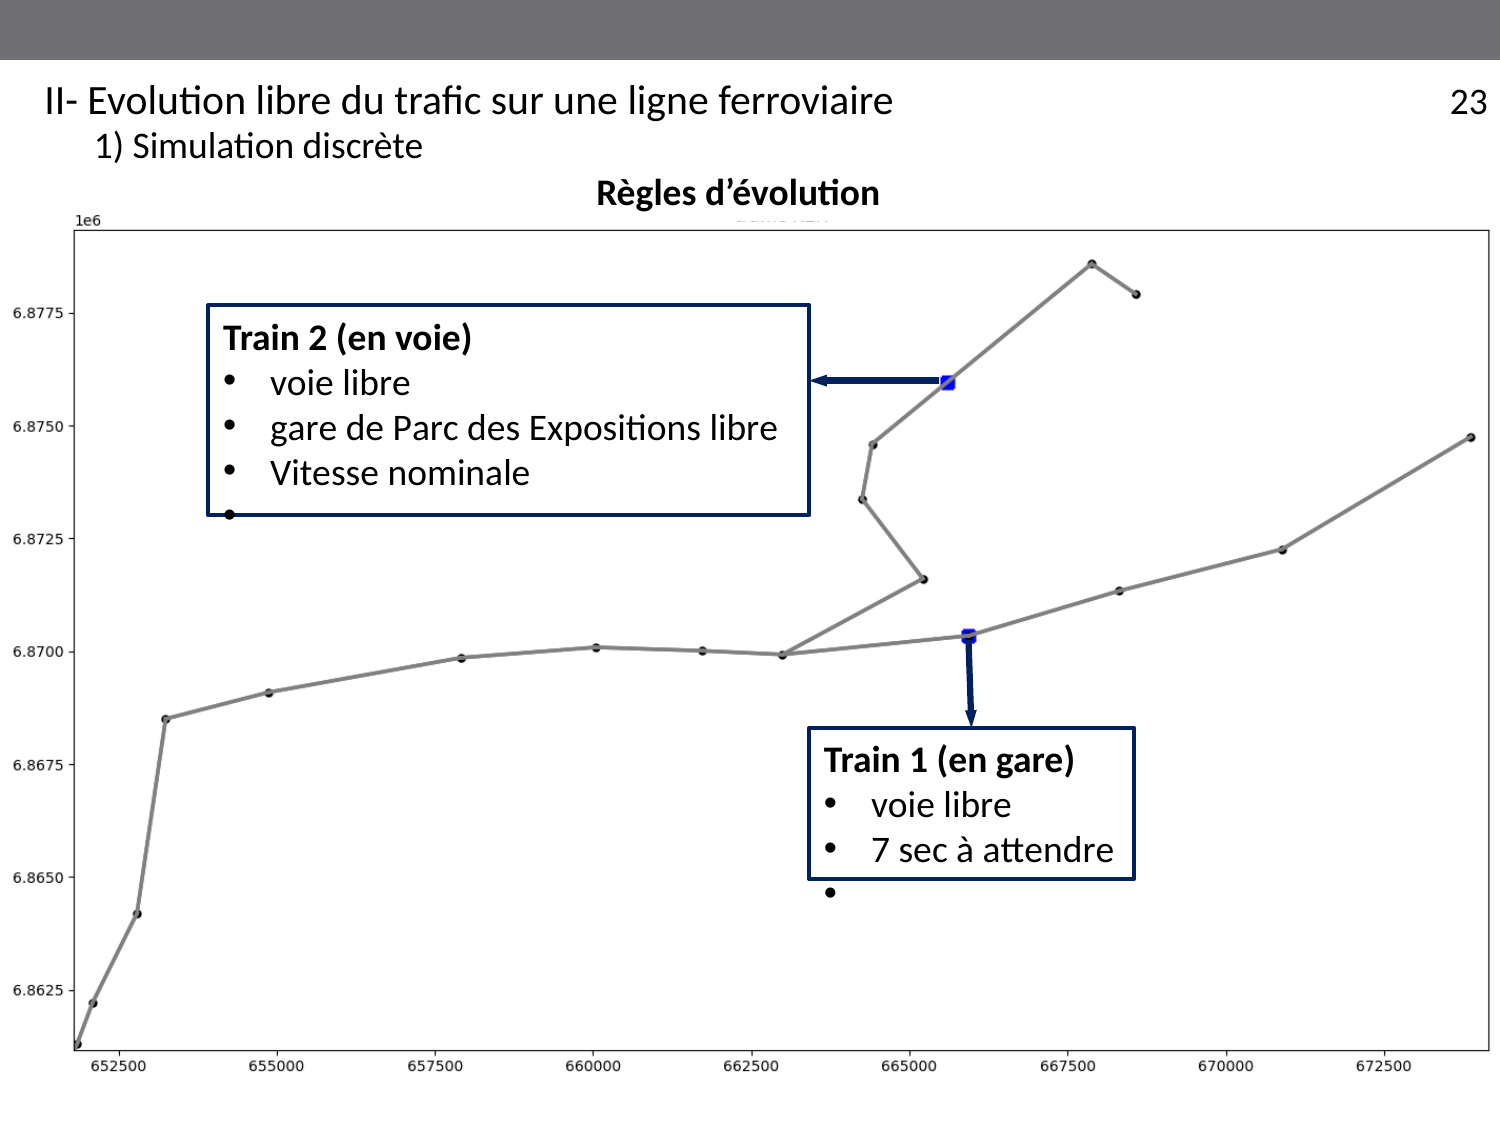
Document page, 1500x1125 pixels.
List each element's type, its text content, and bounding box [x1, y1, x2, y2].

picture [0, 192, 1500, 1088]
text_box Train 2 (en voie) voie libre gare de Parc des Expositions libre Vitesse nominale [208, 305, 809, 515]
text_box Train 1 (en gare) voie libre 7 sec à attendre [809, 728, 1134, 879]
text_box 1) Simulation discrète [79, 114, 439, 174]
text_box II- Evolution libre du trafic sur une ligne ferroviaire [29, 66, 951, 131]
text_box 23 [1435, 69, 1500, 131]
text_box Règles d’évolution [581, 160, 898, 222]
